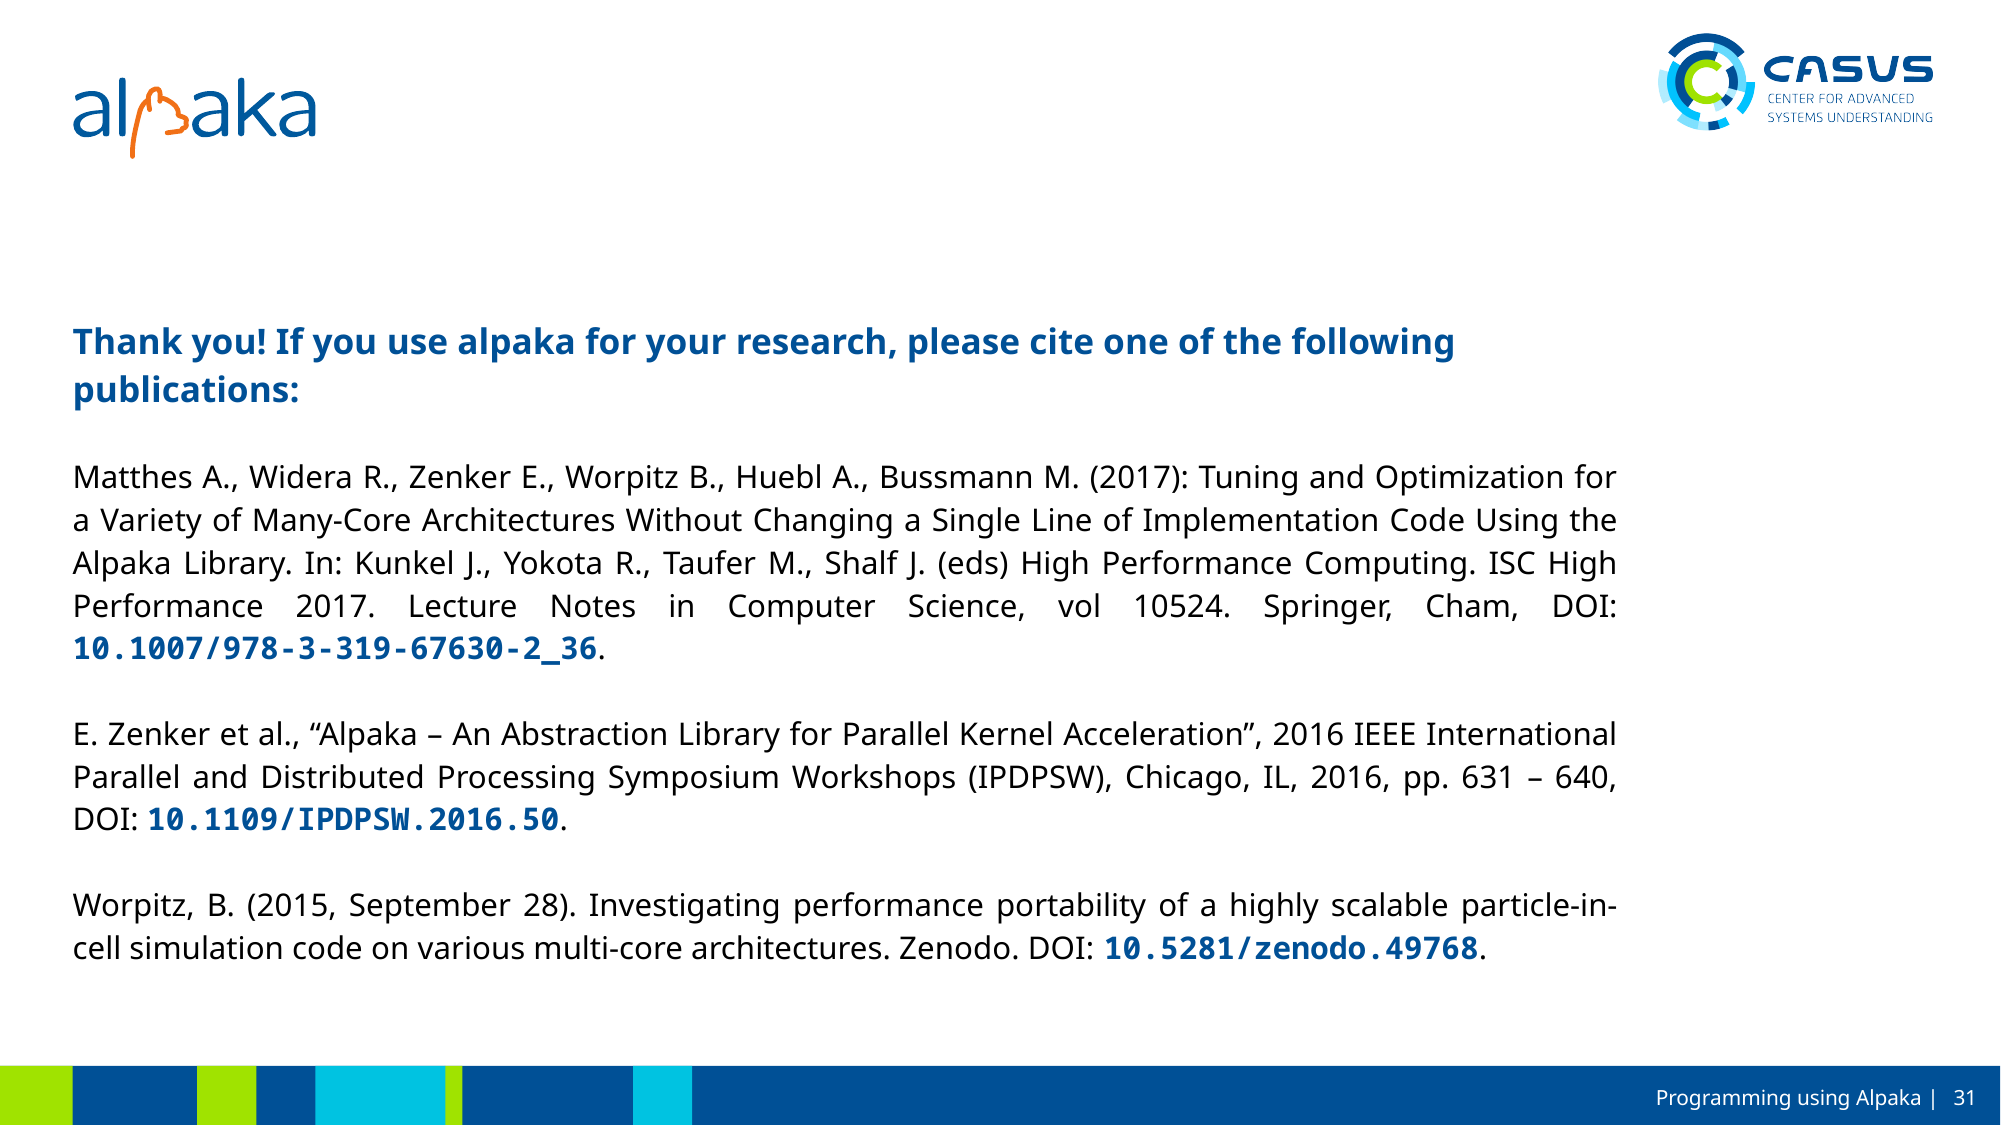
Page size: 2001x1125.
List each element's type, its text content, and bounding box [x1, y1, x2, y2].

picture [72, 76, 317, 160]
list Thank you! If you use alpaka for your research, please cite one of the following publications: Matthes A., Widera R., Zenker E., Worpitz B., Huebl A., Bussmann M. (2017): Tuning and Optimization for a Variety of Many-Core Architectures Without Changing a Single Line of Implementation Code Using the Alpaka Library. In: Kunkel J., Yokota R., Taufer M., Shalf J. (eds) High Performance Computing. ISC High Performance 2017. Lecture Notes in Computer Science, vol 10524. Springer, Cham, DOI: 10.1007/978-3-319-67630-2_36. E. Zenker et al., “Alpaka – An Abstraction Library for Parallel Kernel Acceleration”, 2016 IEEE International Parallel and Distributed Processing Symposium Workshops (IPDPSW), Chicago, IL, 2016, pp. 631 – 640, DOI: 10.1109/IPDPSW.2016.50. Worpitz, B. (2015, September 28). Investigating performance portability of a highly scalable particle-in-cell simulation code on various multi-core architectures. Zenodo. DOI: 10.5281/zenodo.49768. [72, 316, 1620, 979]
picture [1658, 33, 1933, 131]
